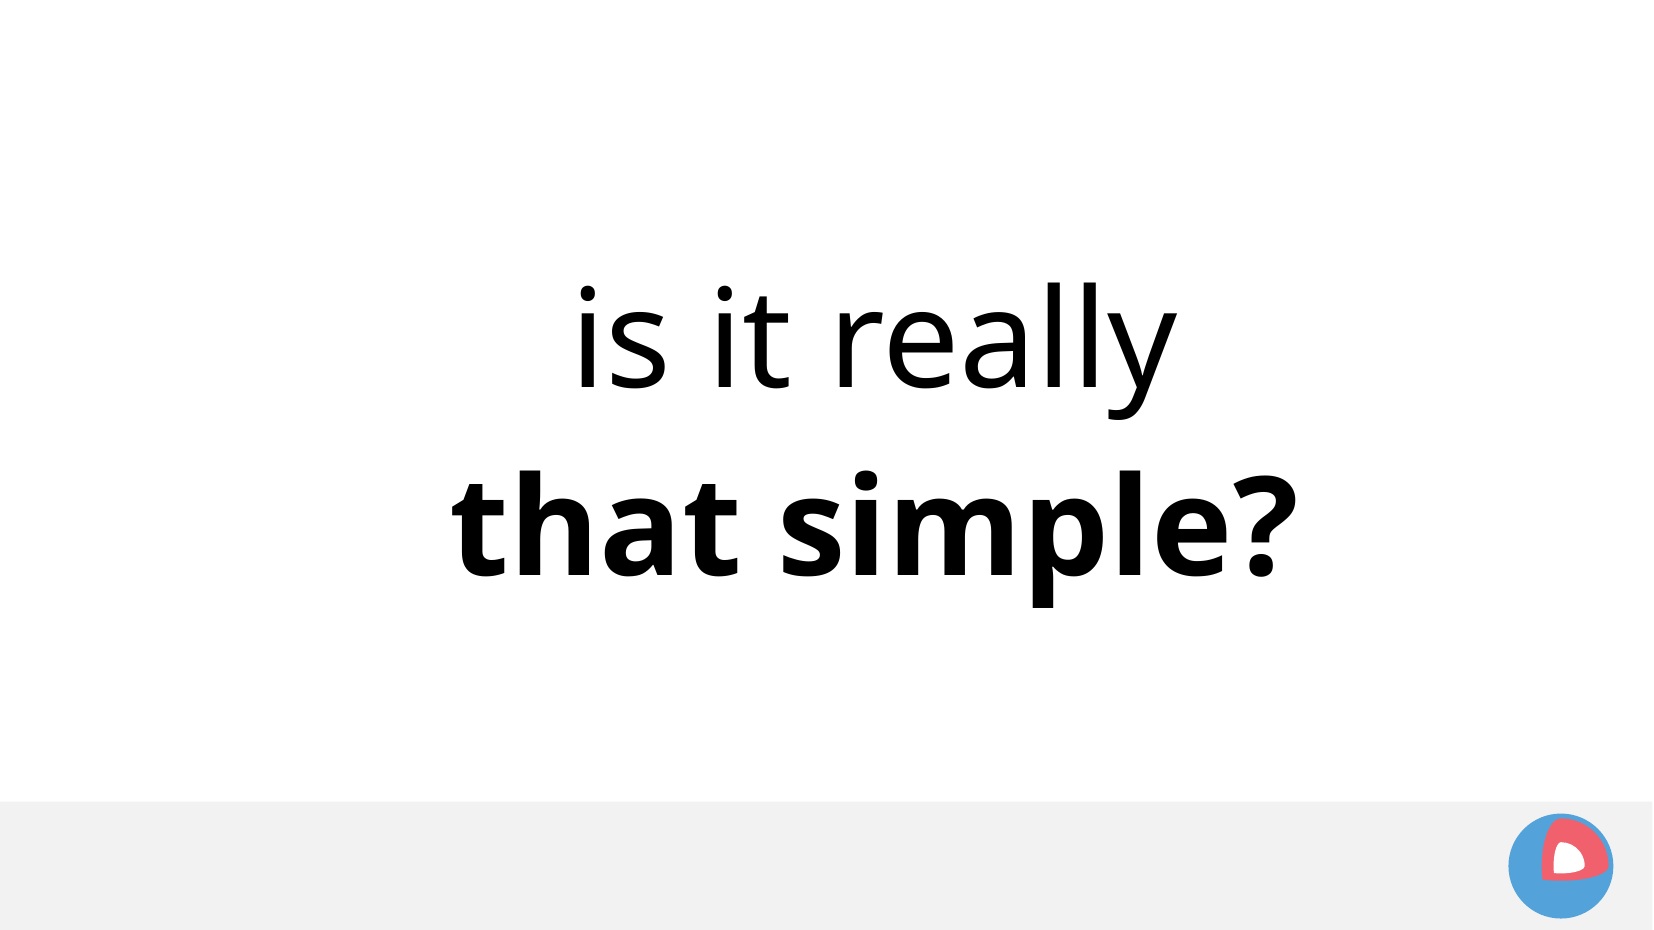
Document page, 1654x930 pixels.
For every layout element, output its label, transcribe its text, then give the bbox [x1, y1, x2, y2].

text_box is it really that simple? [434, 233, 1219, 595]
